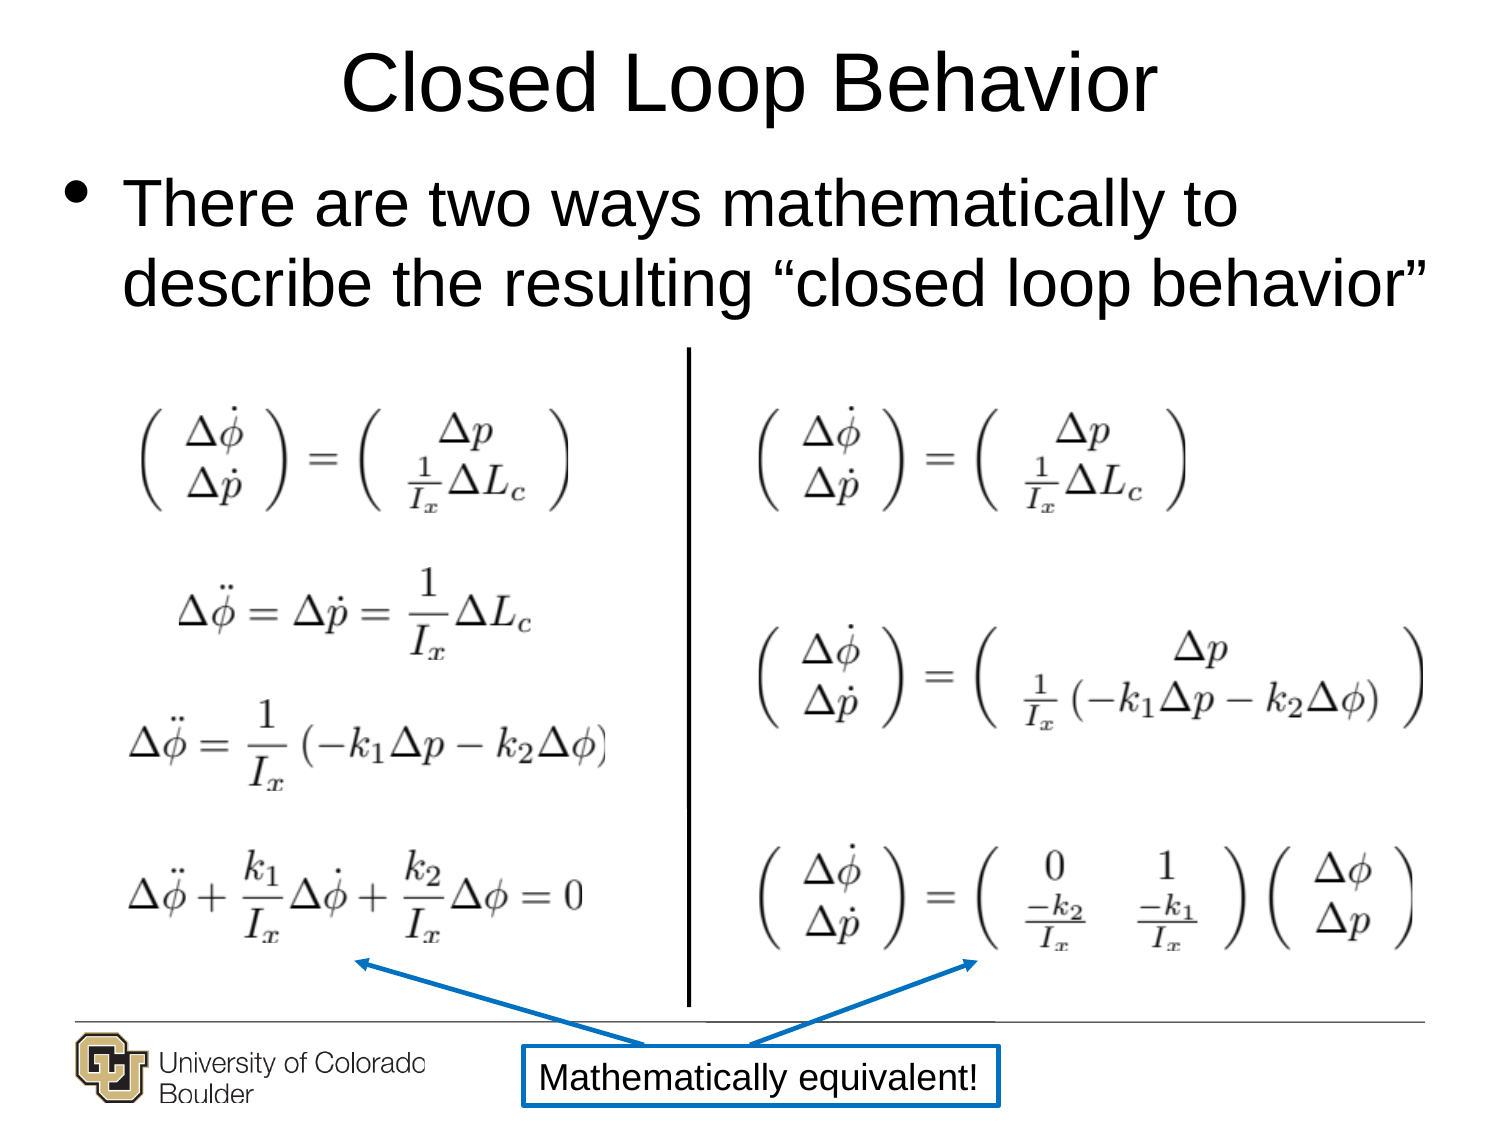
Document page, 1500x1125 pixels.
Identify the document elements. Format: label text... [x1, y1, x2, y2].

picture [128, 849, 583, 943]
picture [758, 406, 1186, 513]
picture [178, 567, 531, 660]
title Closed Loop Behavior [75, 18, 1425, 139]
picture [141, 406, 569, 513]
picture [758, 624, 1423, 731]
list There are two ways mathematically to describe the resulting “closed loop behavior” [50, 152, 1456, 1007]
picture [758, 842, 1413, 951]
text_box Mathematically equivalent! [523, 1045, 999, 1106]
picture [128, 699, 606, 791]
